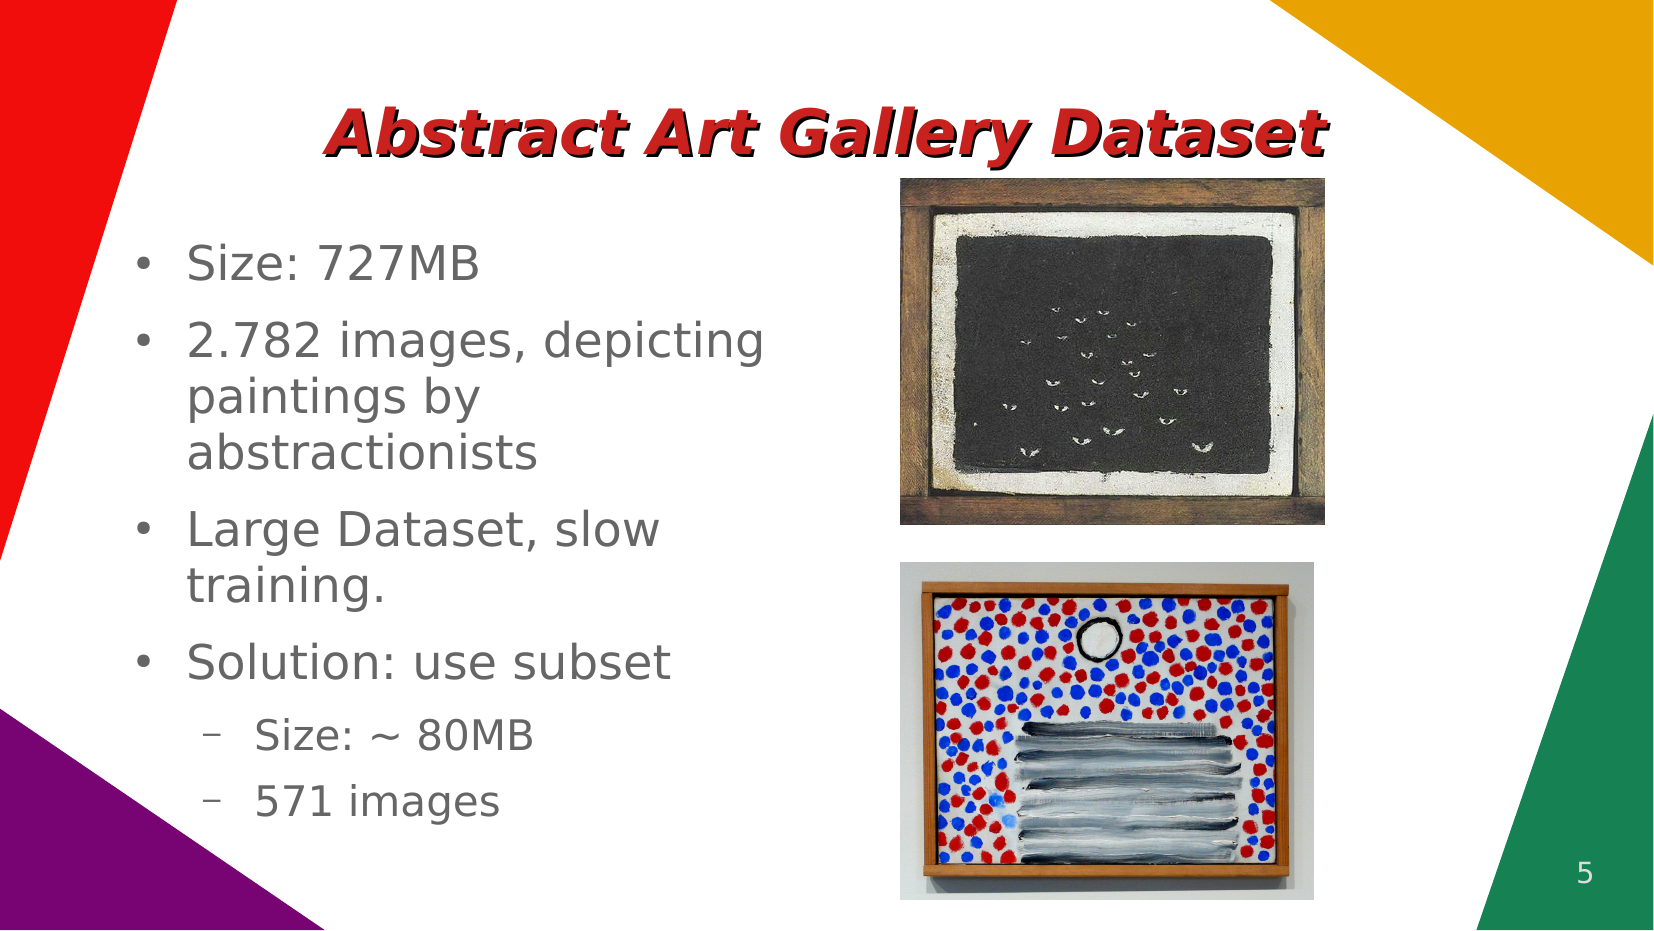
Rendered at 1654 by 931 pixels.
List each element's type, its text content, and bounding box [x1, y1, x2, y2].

title Abstract Art Gallery Dataset [118, 59, 1536, 207]
picture [900, 562, 1314, 901]
list Size: 727MB 2.782 images, depicting paintings by abstractionists Large Dataset, slow training. Solution: use subset Size: ~ 80MB 571 images [118, 236, 810, 827]
picture [900, 178, 1325, 526]
